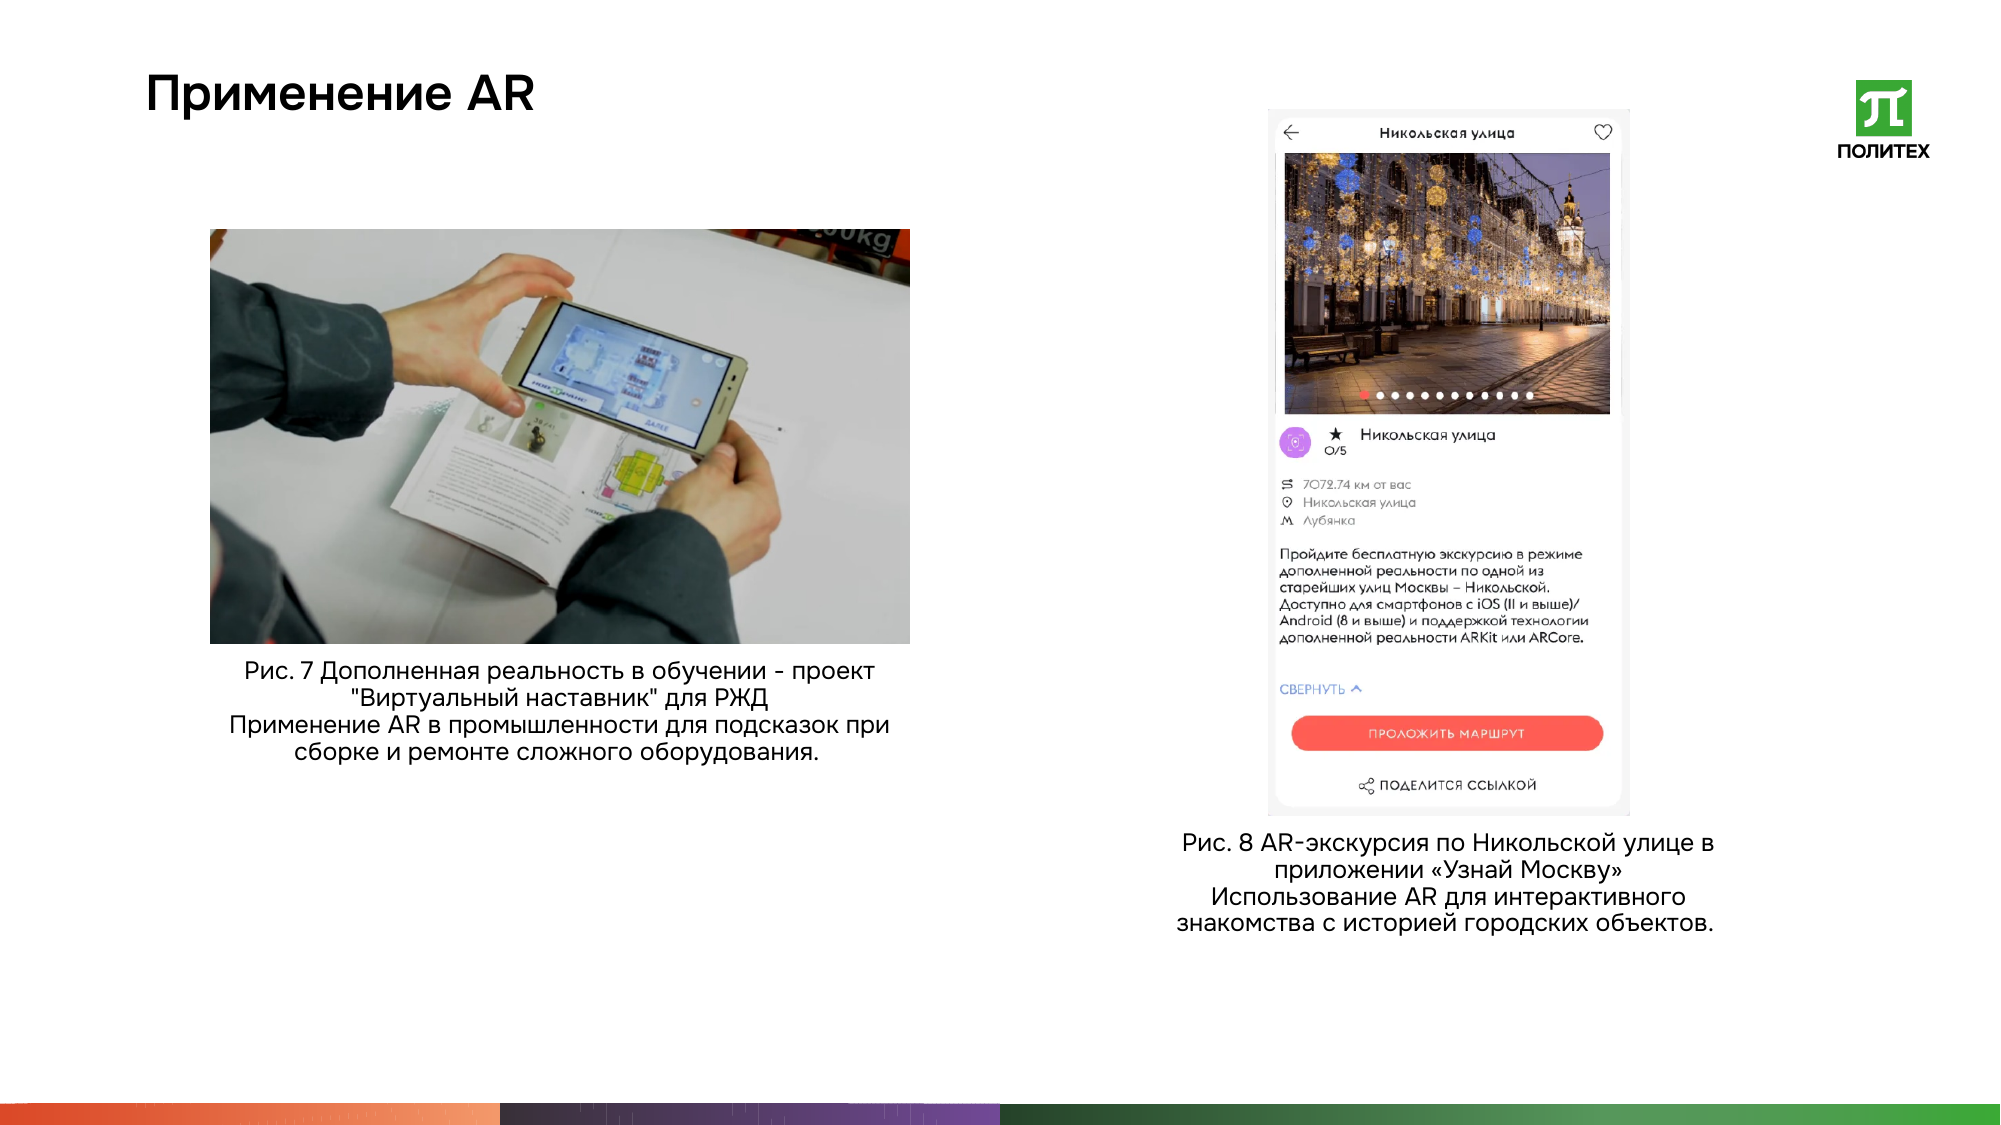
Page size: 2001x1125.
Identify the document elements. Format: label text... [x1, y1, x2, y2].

picture [210, 229, 910, 644]
text_box Рис. 7 Дополненная реальность в обучении - проект "Виртуальный наставник" для РЖД Применение AR в промышленности для подсказок при сборке и ремонте сложного оборудования. [201, 650, 919, 774]
picture [1838, 80, 1930, 158]
title Применение AR [130, 60, 1612, 160]
text_box Рис. 8 AR-экскурсия по Никольской улице в приложении «Узнай Москву» Использование AR для интерактивного знакомства с историей городских объектов. [1131, 822, 1766, 945]
picture [1268, 109, 1630, 816]
